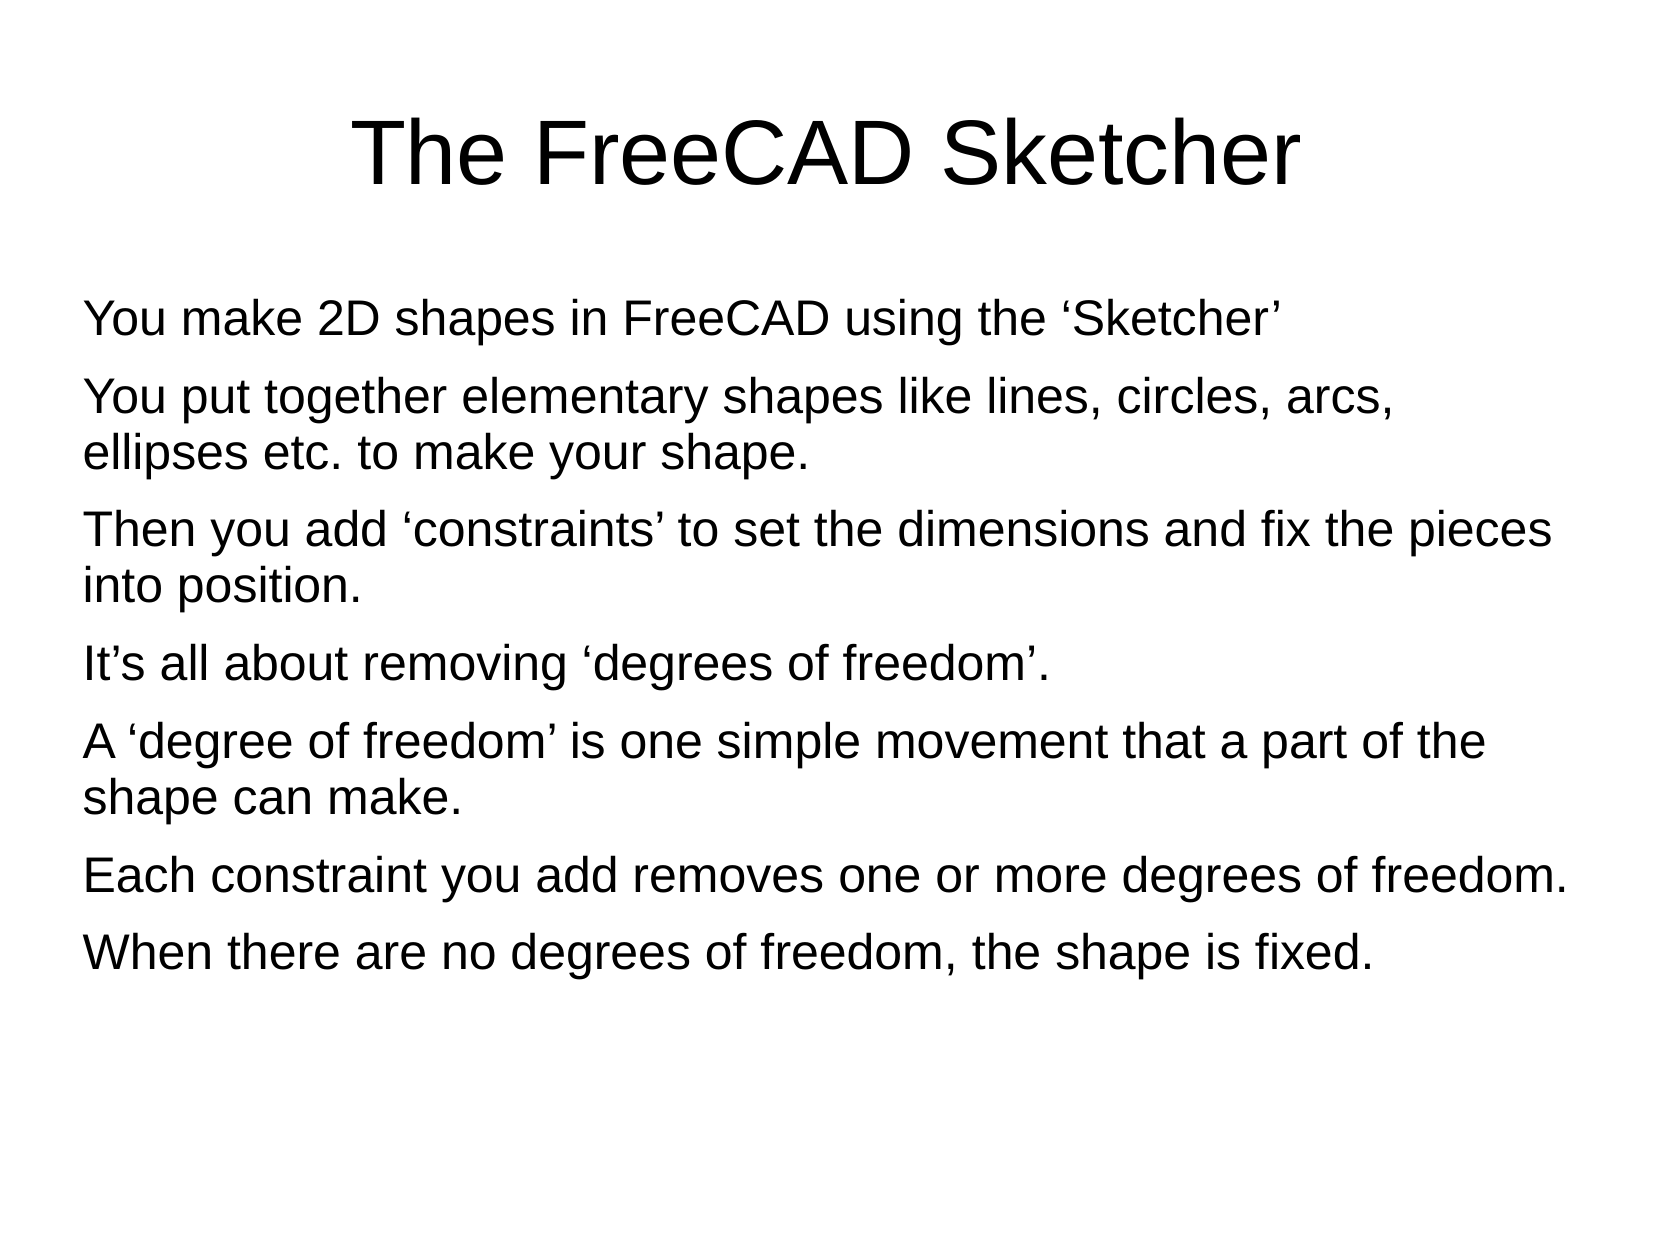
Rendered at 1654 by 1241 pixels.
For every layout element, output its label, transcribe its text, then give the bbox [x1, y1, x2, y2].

list You make 2D shapes in FreeCAD using the ‘Sketcher’ You put together elementary shapes like lines, circles, arcs, ellipses etc. to make your shape. Then you add ‘constraints’ to set the dimensions and fix the pieces into position. It’s all about removing ‘degrees of freedom’. A ‘degree of freedom’ is one simple movement that a part of the shape can make. Each constraint you add removes one or more degrees of freedom. When there are no degrees of freedom, the shape is fixed. [82, 290, 1571, 1010]
title The FreeCAD Sketcher [82, 49, 1571, 257]
